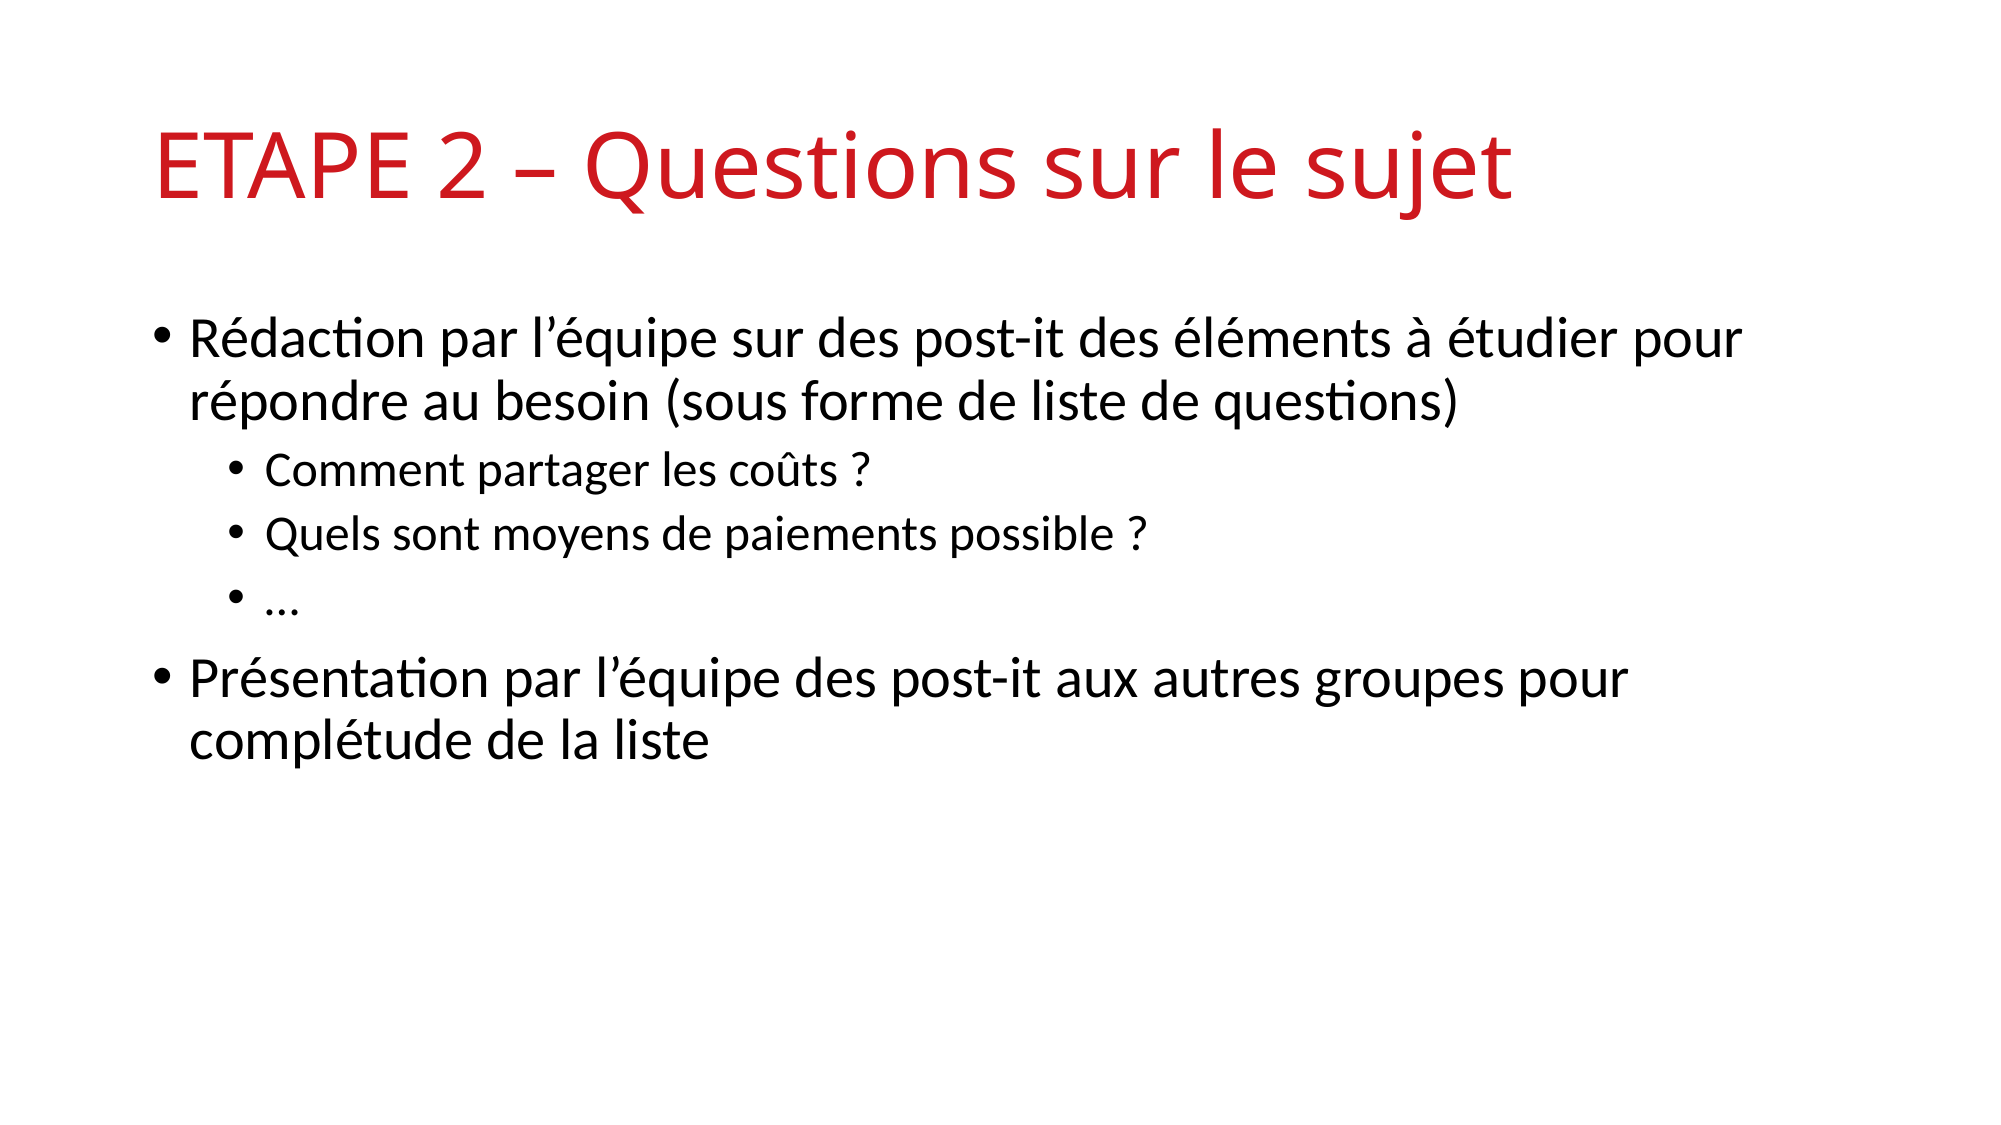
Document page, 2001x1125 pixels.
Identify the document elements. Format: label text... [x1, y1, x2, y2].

list Rédaction par l’équipe sur des post-it des éléments à étudier pour répondre au besoin (sous forme de liste de questions) Comment partager les coûts ? Quels sont moyens de paiements possible ? … Présentation par l’équipe des post-it aux autres groupes pour complétude de la liste [137, 299, 1863, 1014]
title ETAPE 2 – Questions sur le sujet [137, 59, 1863, 278]
